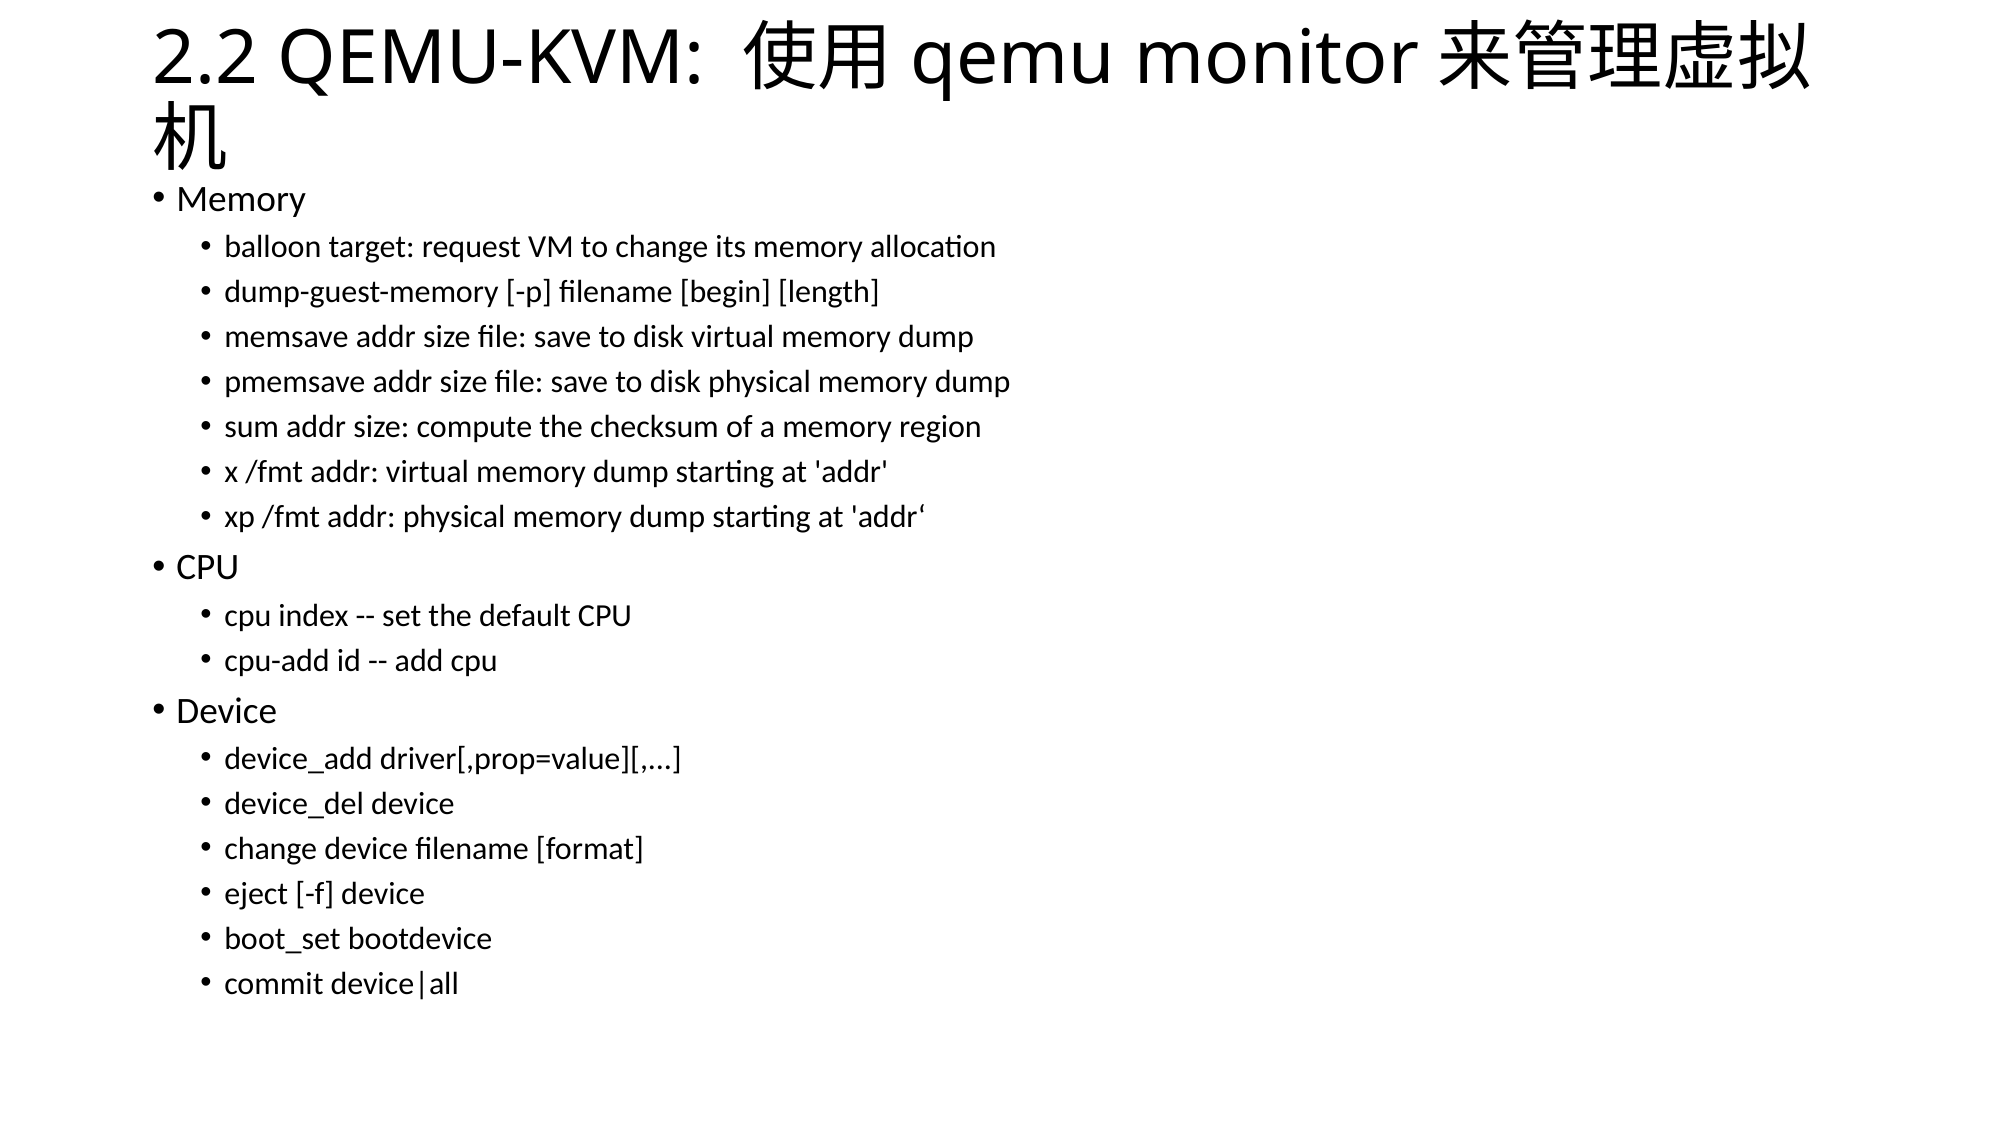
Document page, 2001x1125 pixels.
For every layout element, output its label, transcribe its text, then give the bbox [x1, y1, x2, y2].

list Memory balloon target: request VM to change its memory allocation dump-guest-memory [-p] filename [begin] [length] memsave addr size file: save to disk virtual memory dump pmemsave addr size file: save to disk physical memory dump sum addr size: compute the checksum of a memory region x /fmt addr: virtual memory dump starting at 'addr' xp /fmt addr: physical memory dump starting at 'addr‘ CPU cpu index -- set the default CPU cpu-add id -- add cpu Device device_add driver[,prop=value][,...] device_del device change device filename [format] eject [-f] device boot_set bootdevice commit device|all [137, 171, 1863, 1014]
title 2.2 QEMU-KVM: 使用qemu monitor来管理虚拟机 [137, 59, 1863, 140]
